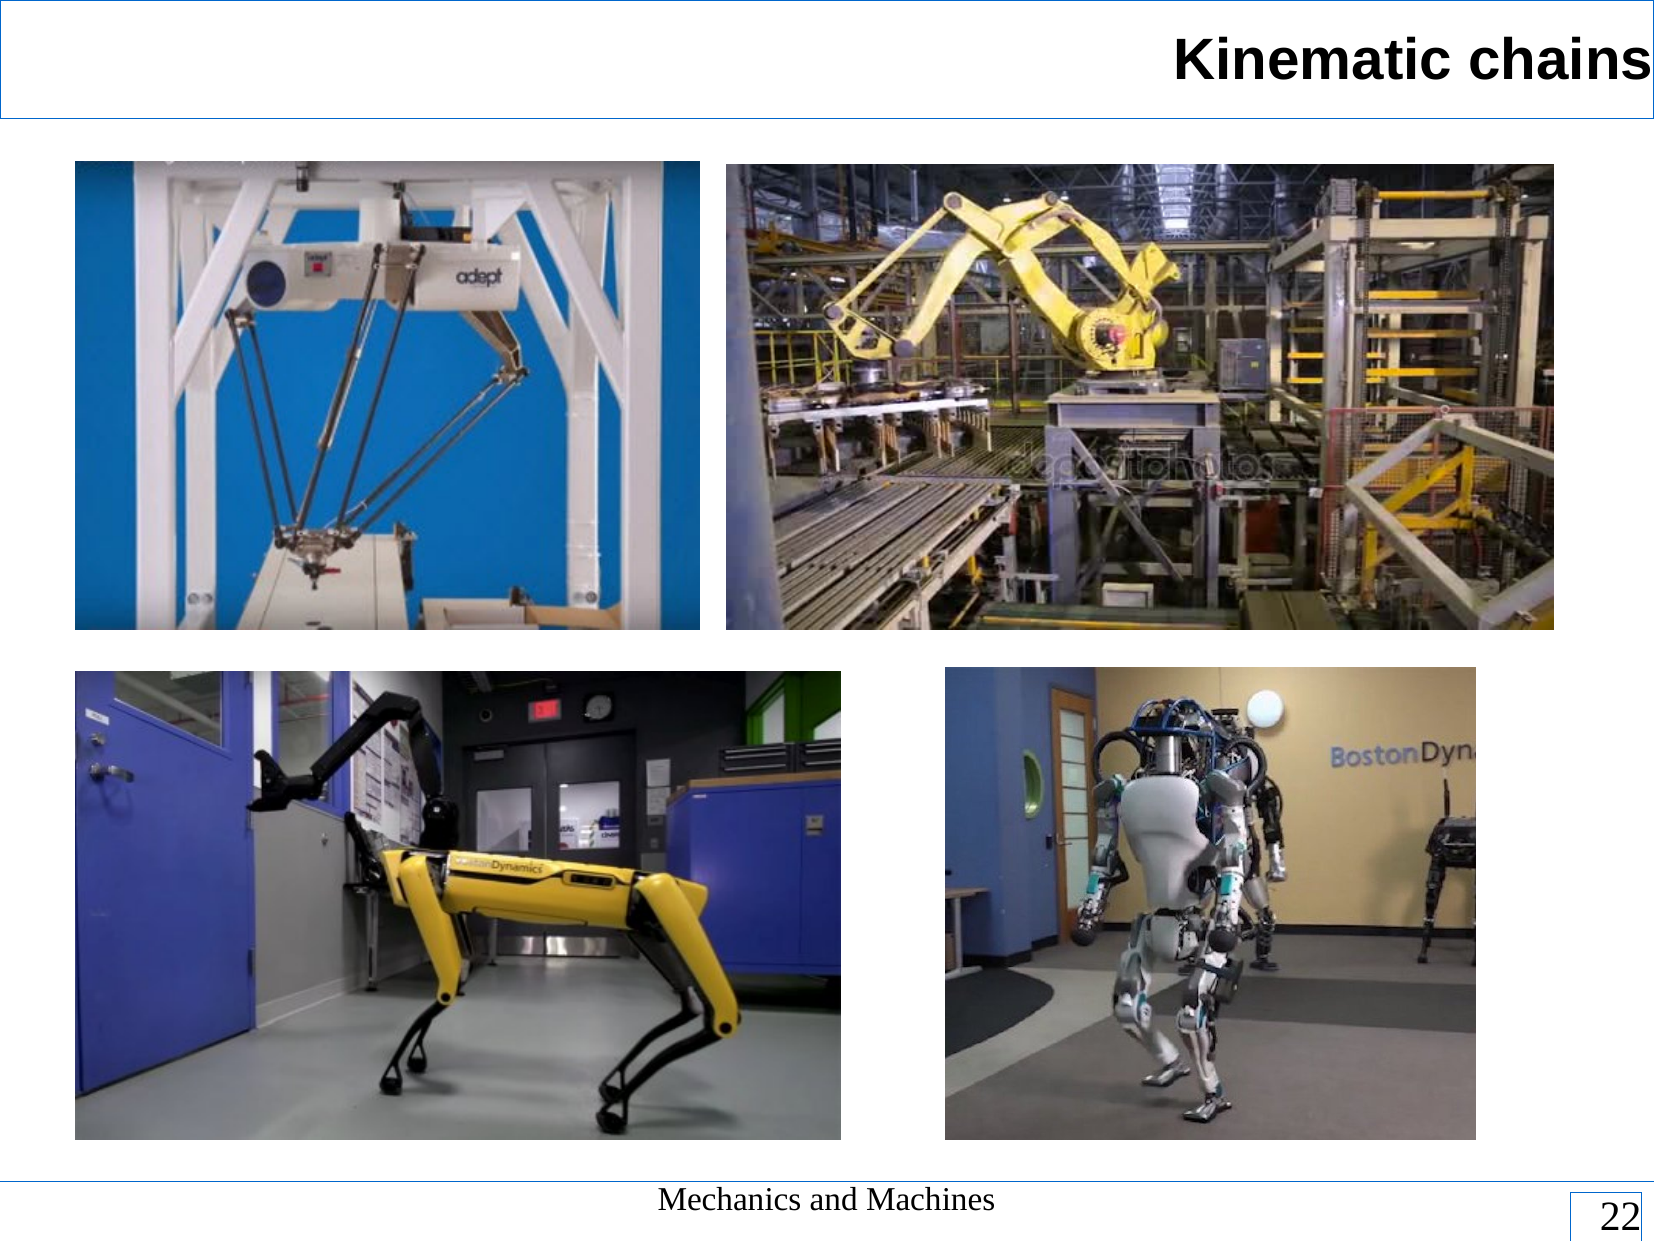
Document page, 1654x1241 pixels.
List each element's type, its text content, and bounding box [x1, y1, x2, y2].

picture [726, 164, 1554, 631]
picture [75, 671, 841, 1141]
picture [945, 667, 1476, 1141]
title Kinematic chains [0, 0, 1654, 119]
picture [75, 161, 700, 631]
